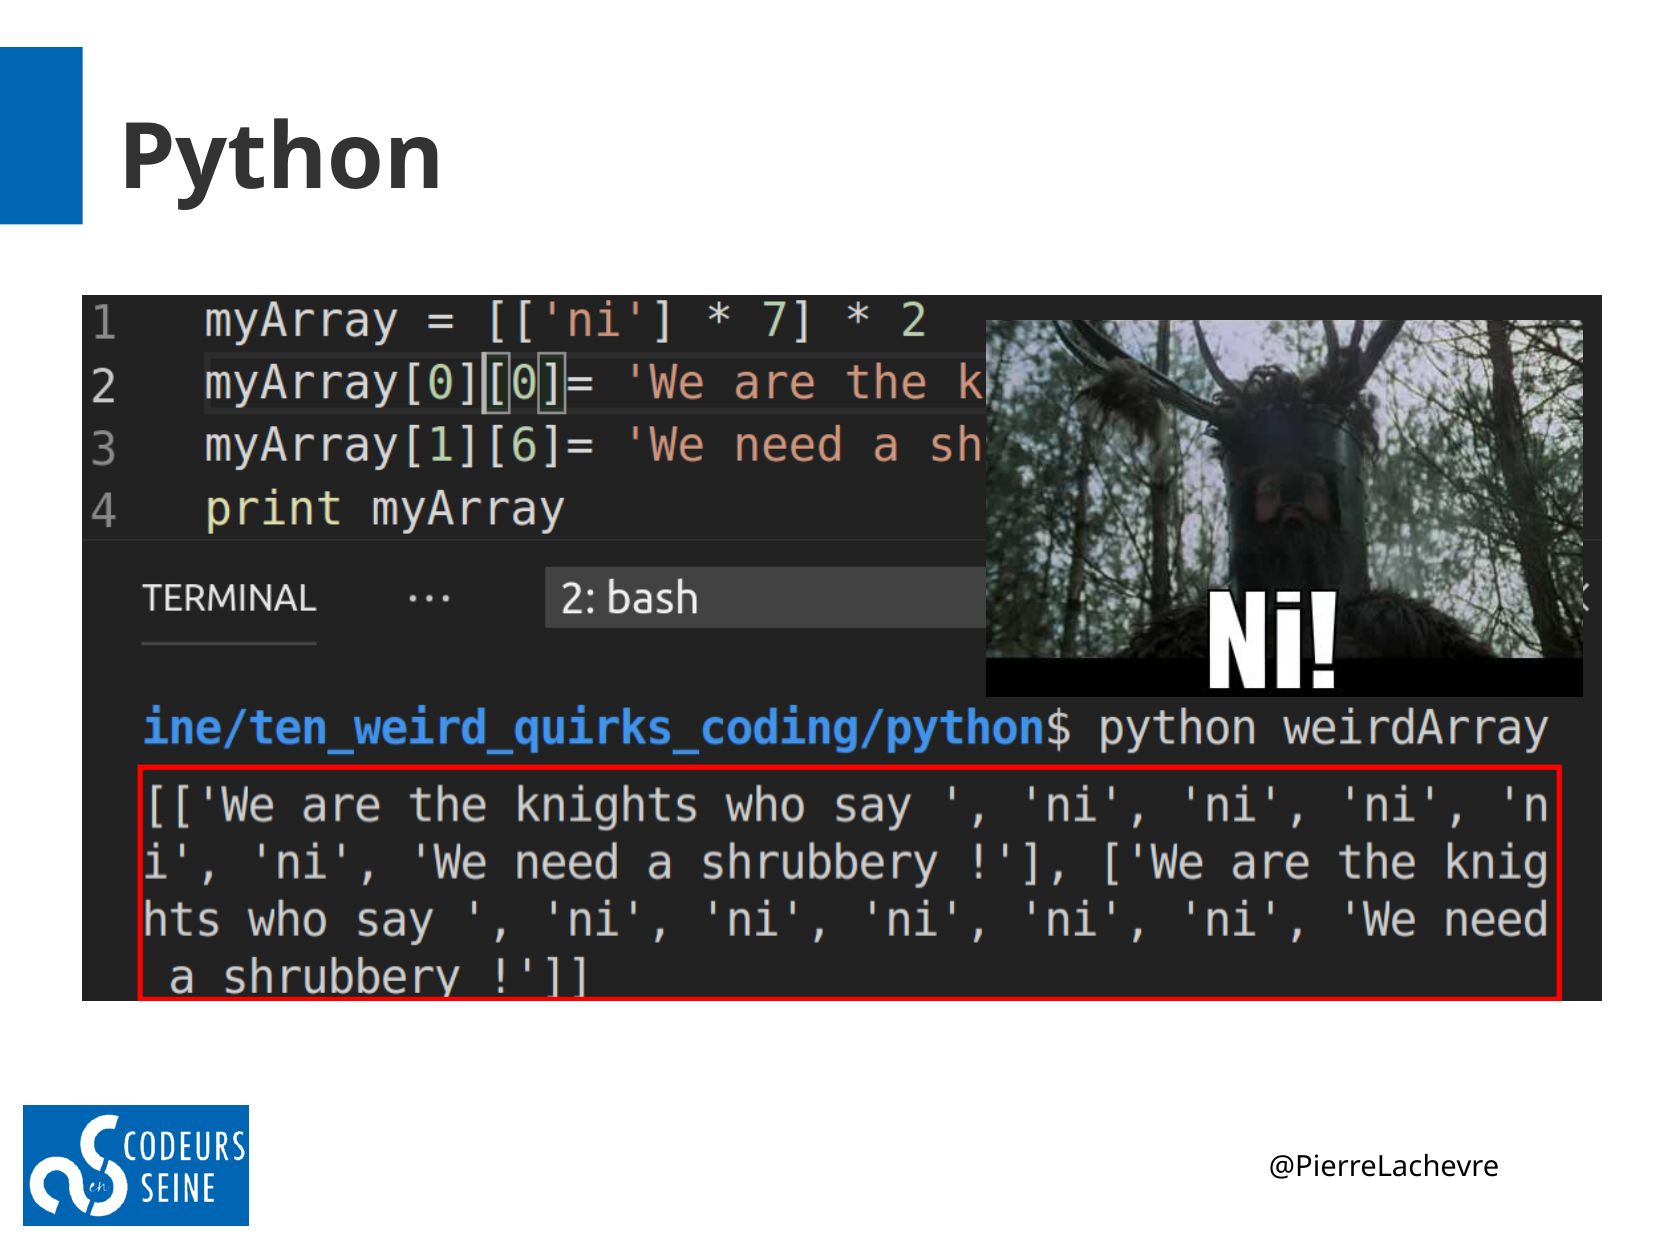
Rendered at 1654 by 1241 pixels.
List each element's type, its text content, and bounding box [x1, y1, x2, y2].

picture [23, 1105, 249, 1226]
picture [82, 295, 1602, 1001]
title Python [118, 49, 1571, 257]
